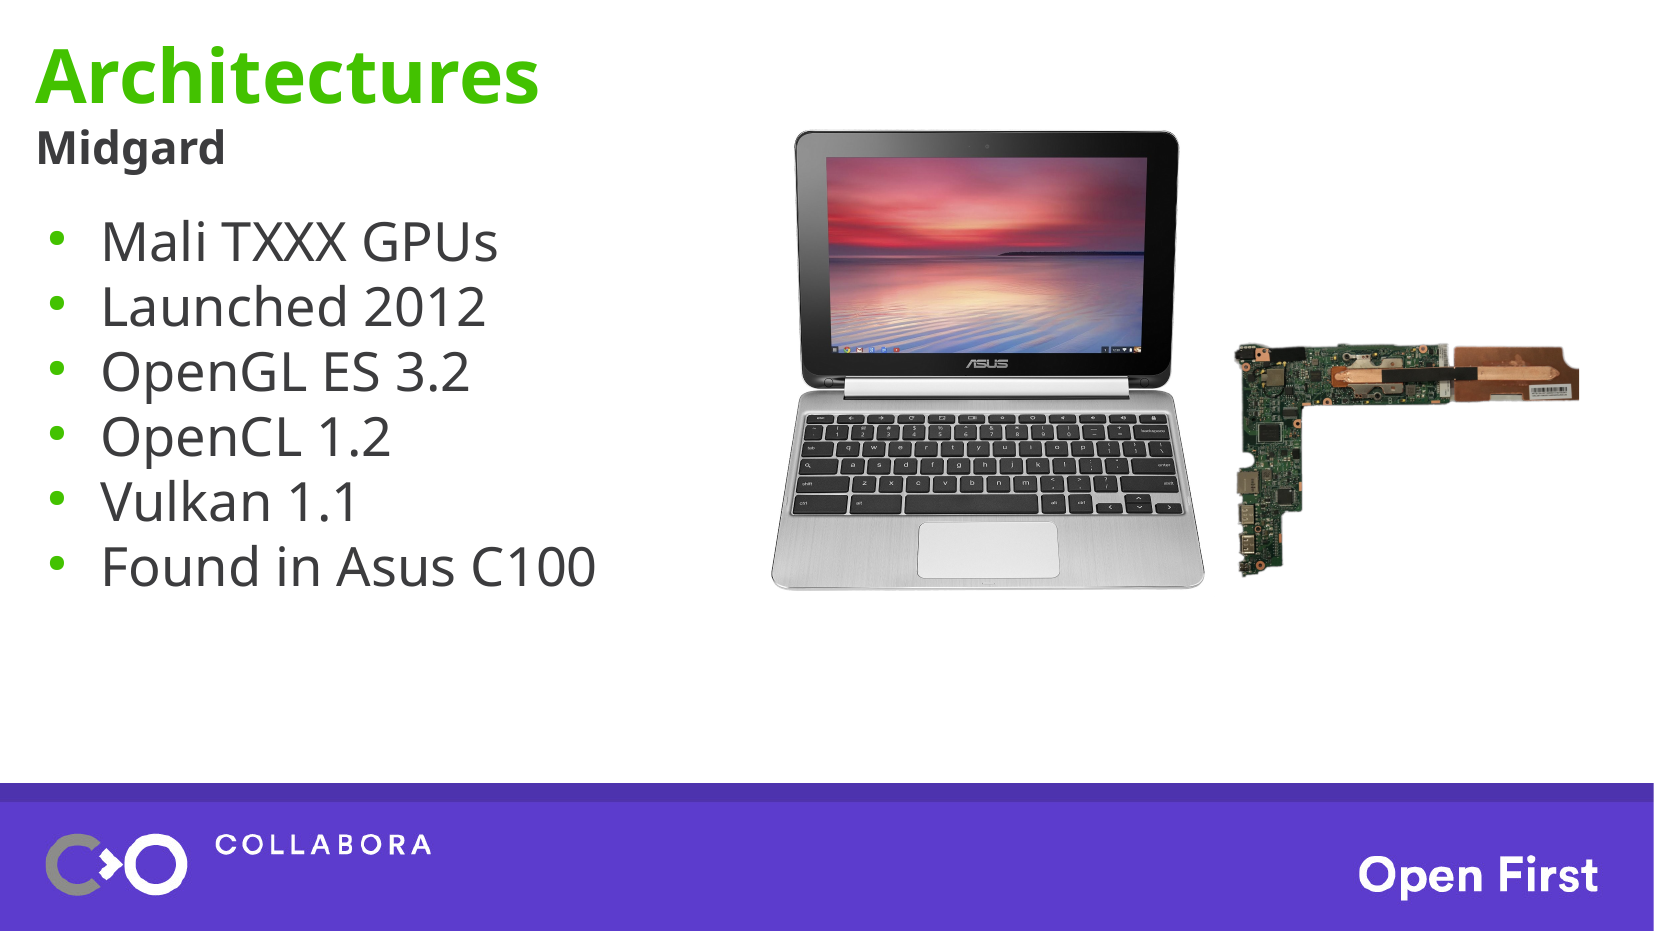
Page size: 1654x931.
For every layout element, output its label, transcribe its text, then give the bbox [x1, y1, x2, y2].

list Mali TXXX GPUs Launched 2012 OpenGL ES 3.2 OpenCL 1.2 Vulkan 1.1 Found in Asus C100 [29, 207, 756, 851]
title Architectures Midgard [35, 28, 756, 193]
picture [0, 0, 1654, 931]
